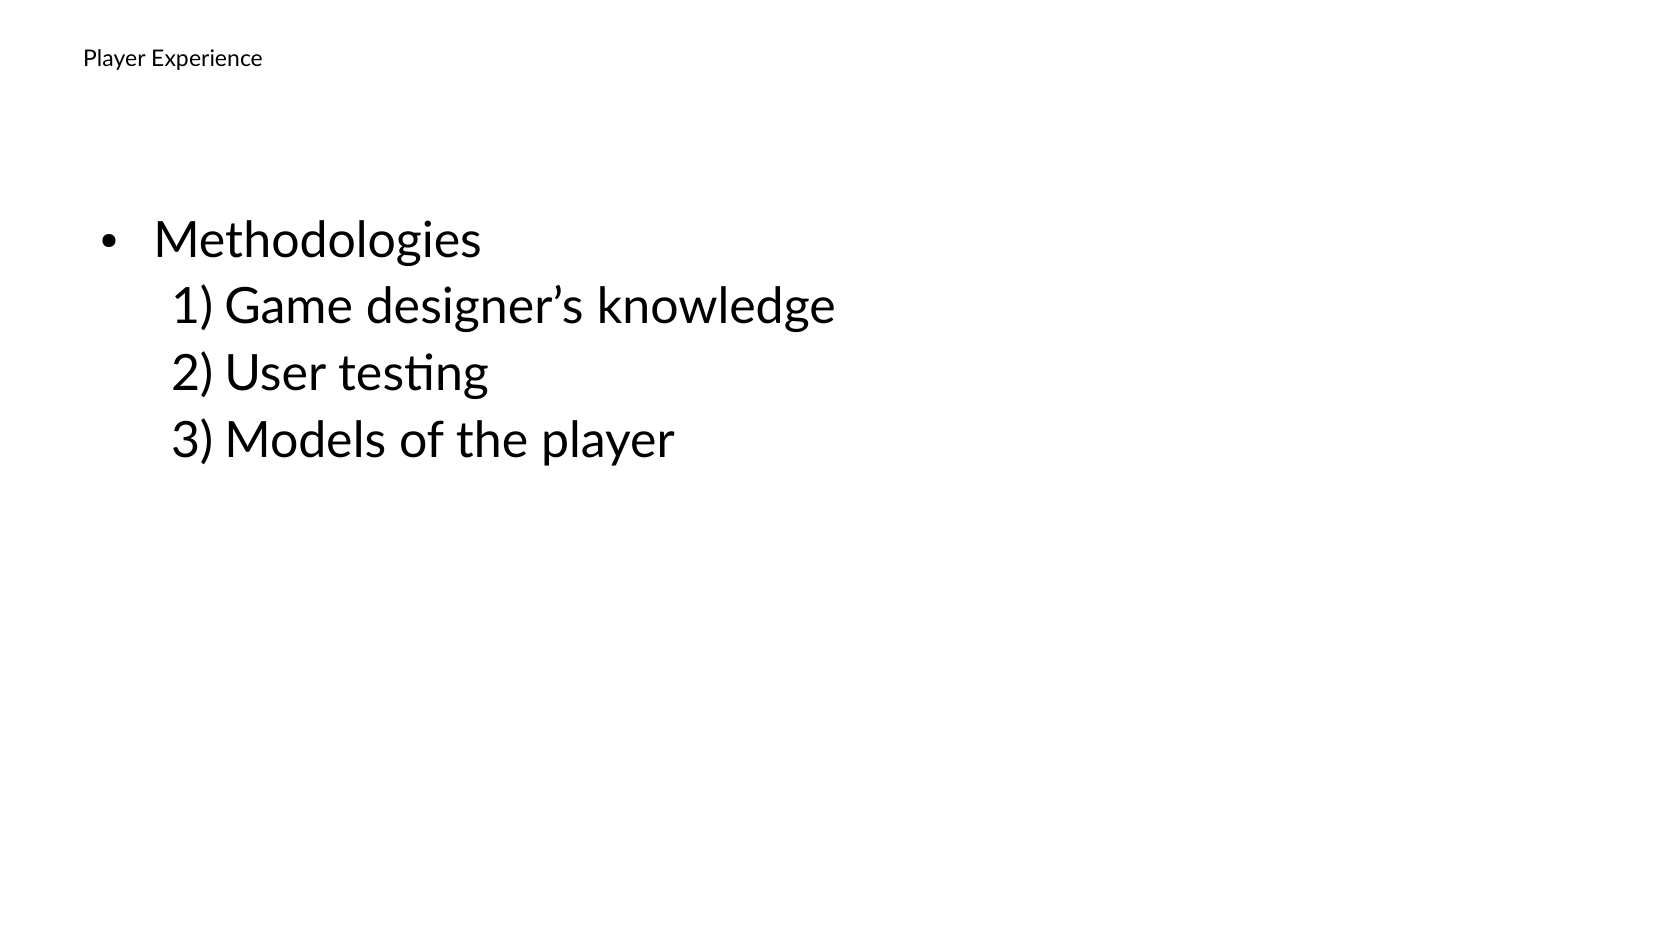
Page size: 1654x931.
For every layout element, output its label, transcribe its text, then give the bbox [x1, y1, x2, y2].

title Player Experience [83, 0, 1571, 119]
list Methodologies Game designer’s knowledge User testing Models of the player [82, 217, 1571, 839]
